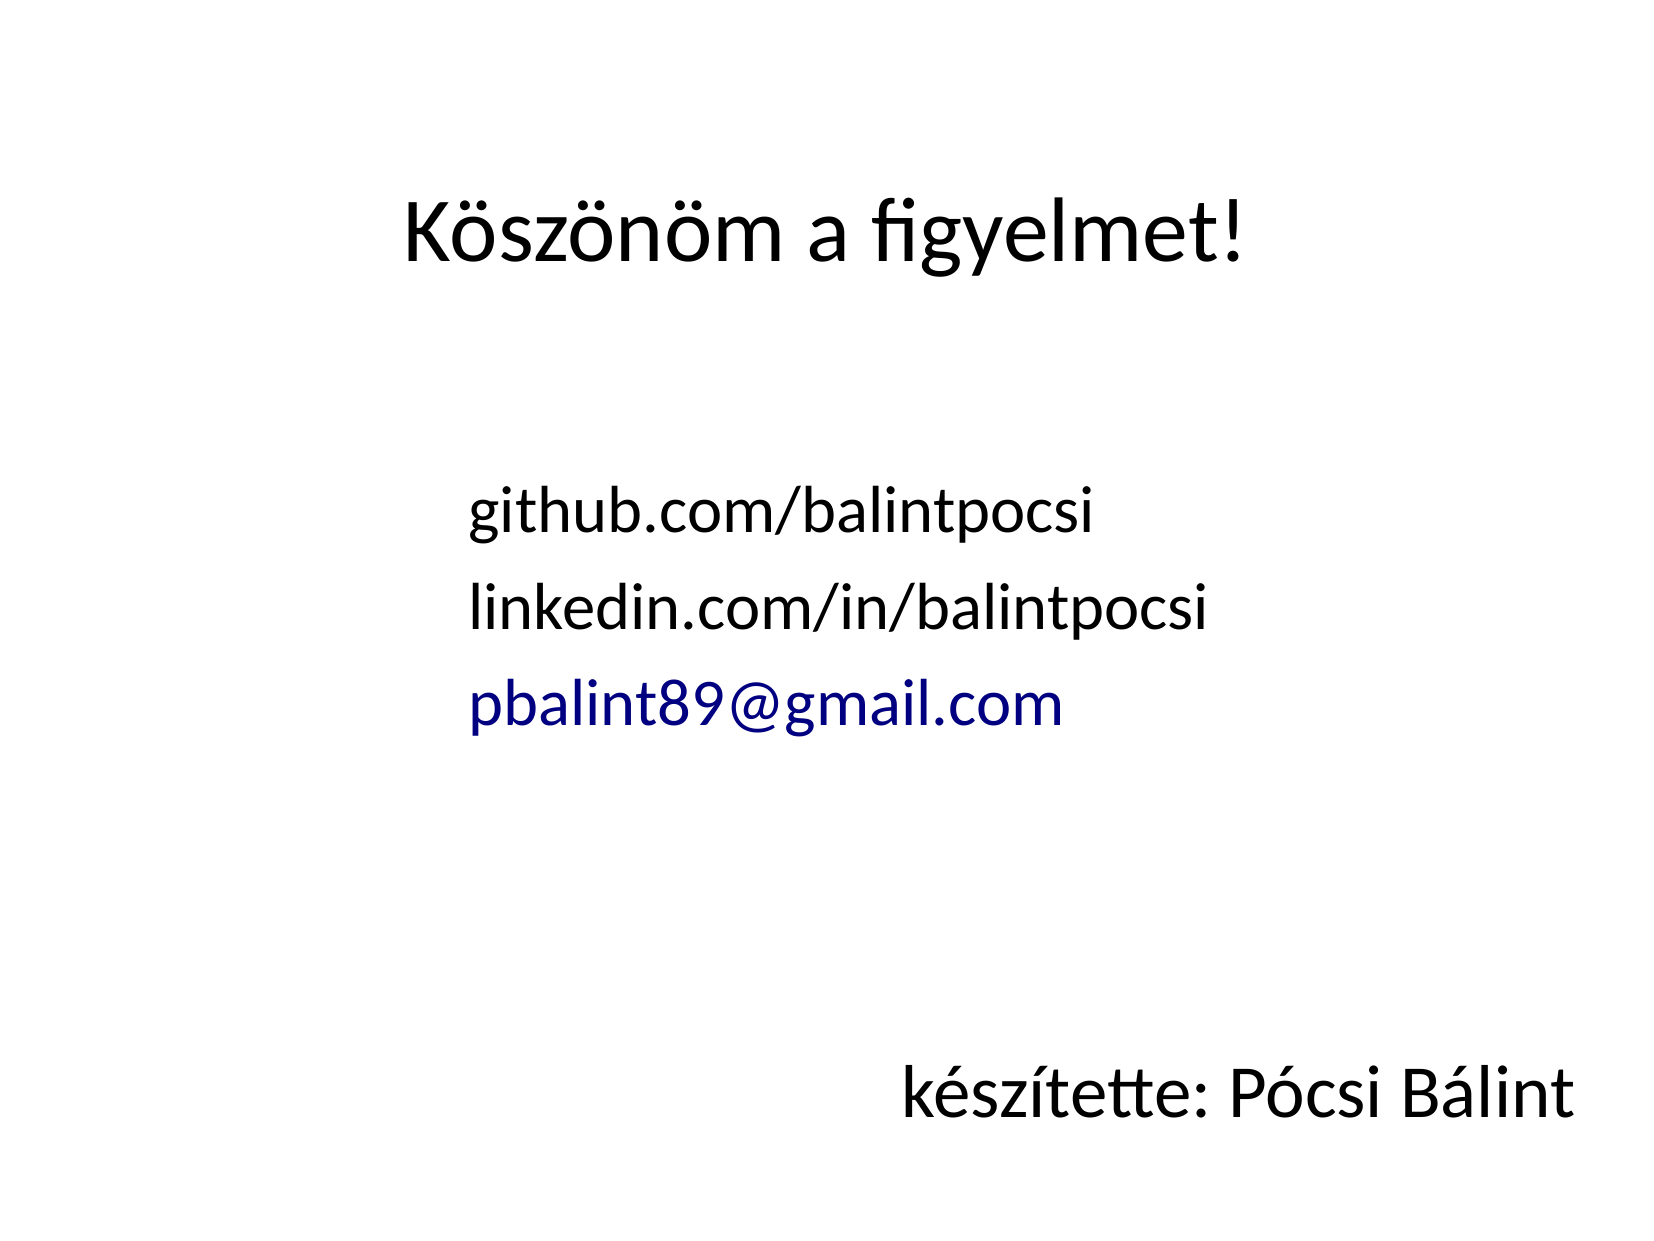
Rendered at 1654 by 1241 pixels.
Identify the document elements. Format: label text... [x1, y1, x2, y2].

title Köszönöm a figyelmet! [82, 135, 1571, 290]
list github.com/balintpocsi linkedin.com/in/balintpocsi pbalint89@gmail.com készítette: Pócsi Bálint [82, 290, 1619, 1205]
